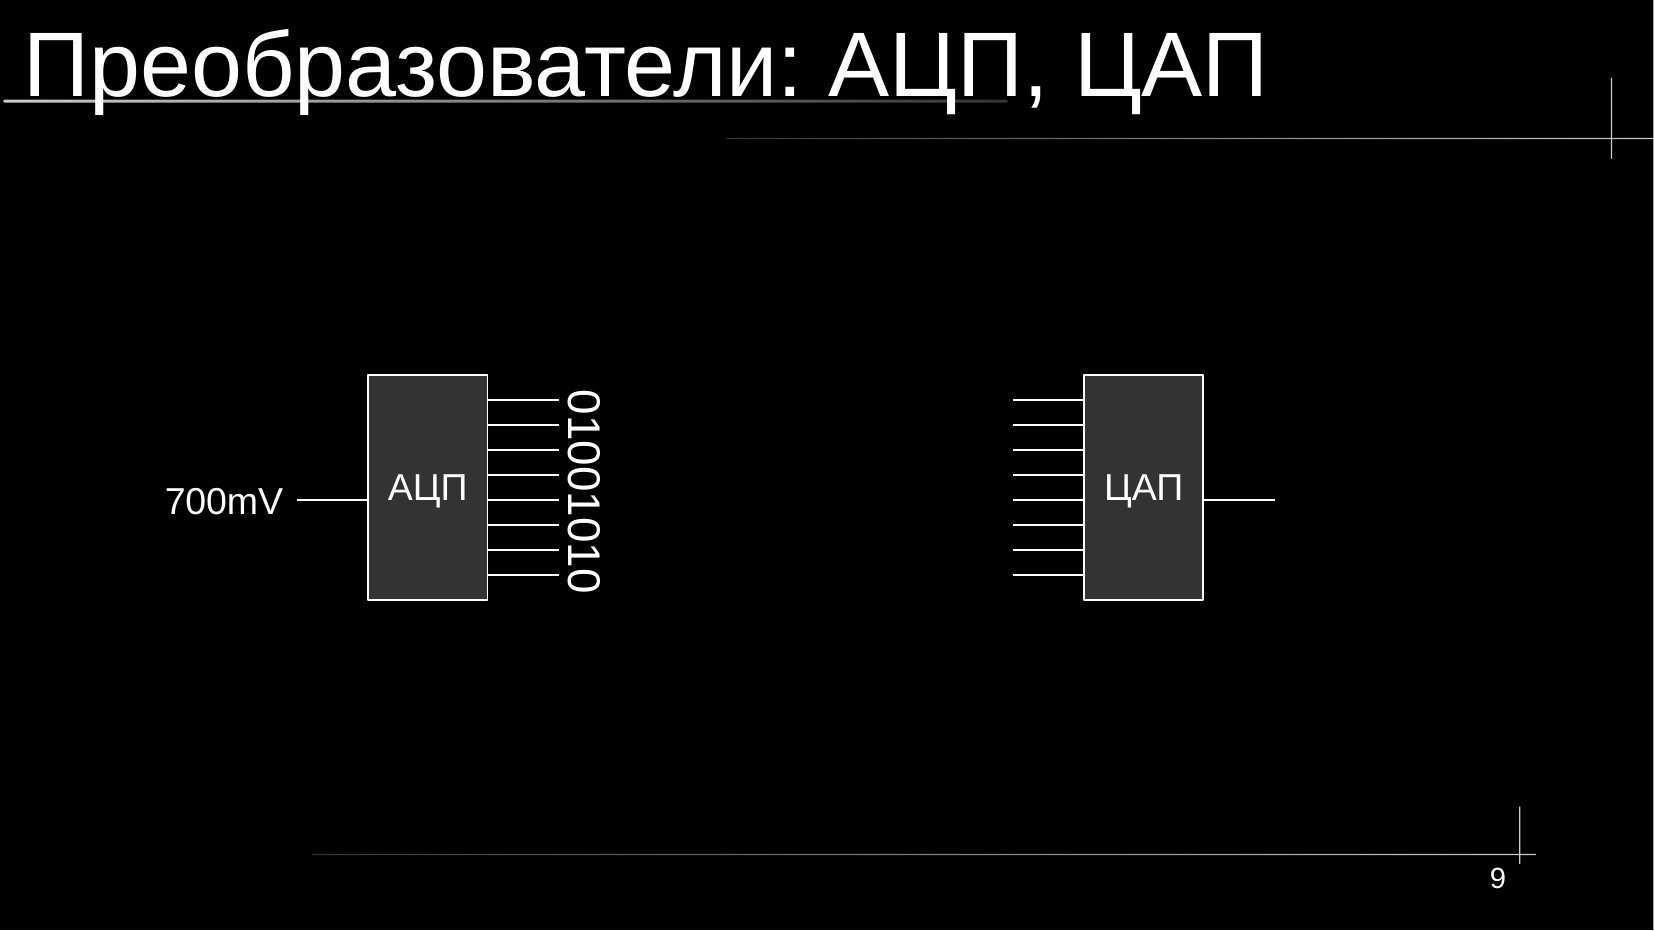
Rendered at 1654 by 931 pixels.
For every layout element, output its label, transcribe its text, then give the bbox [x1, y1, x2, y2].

title Преобразователи: АЦП, ЦАП [23, 11, 1589, 119]
text_box АЦП [368, 375, 488, 601]
text_box 700mV [150, 472, 299, 526]
text_box 01001010 [541, 375, 618, 638]
text_box ЦАП [1084, 375, 1204, 601]
